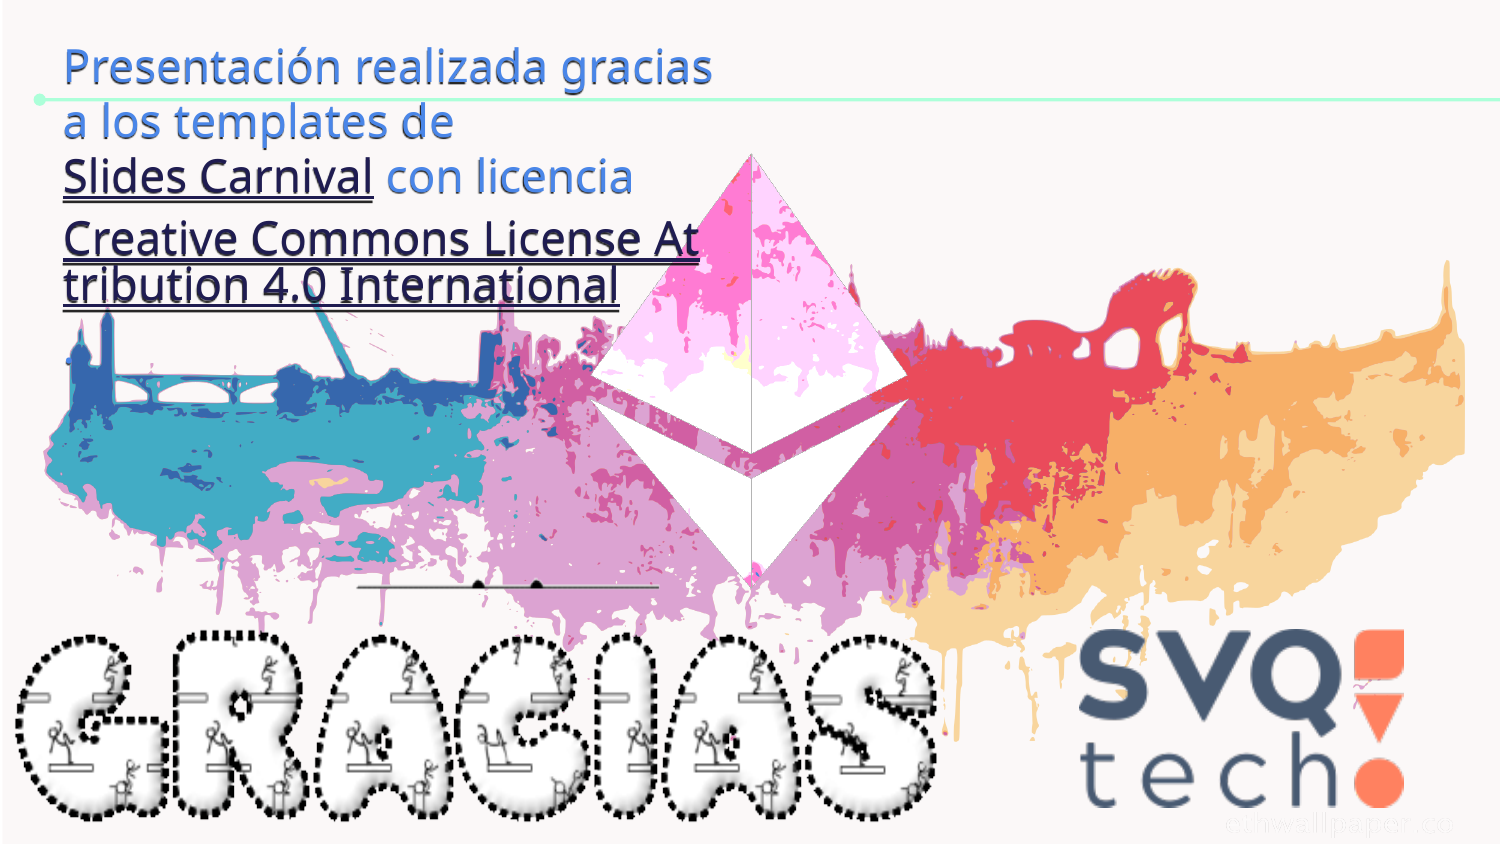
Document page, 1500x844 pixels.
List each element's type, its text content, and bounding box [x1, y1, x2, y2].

picture [0, 0, 1500, 844]
text_box Presentación realizada gracias a los templates de Slides Carnival con licencia Creative Commons License Attribution 4.0 International. [47, 21, 730, 424]
